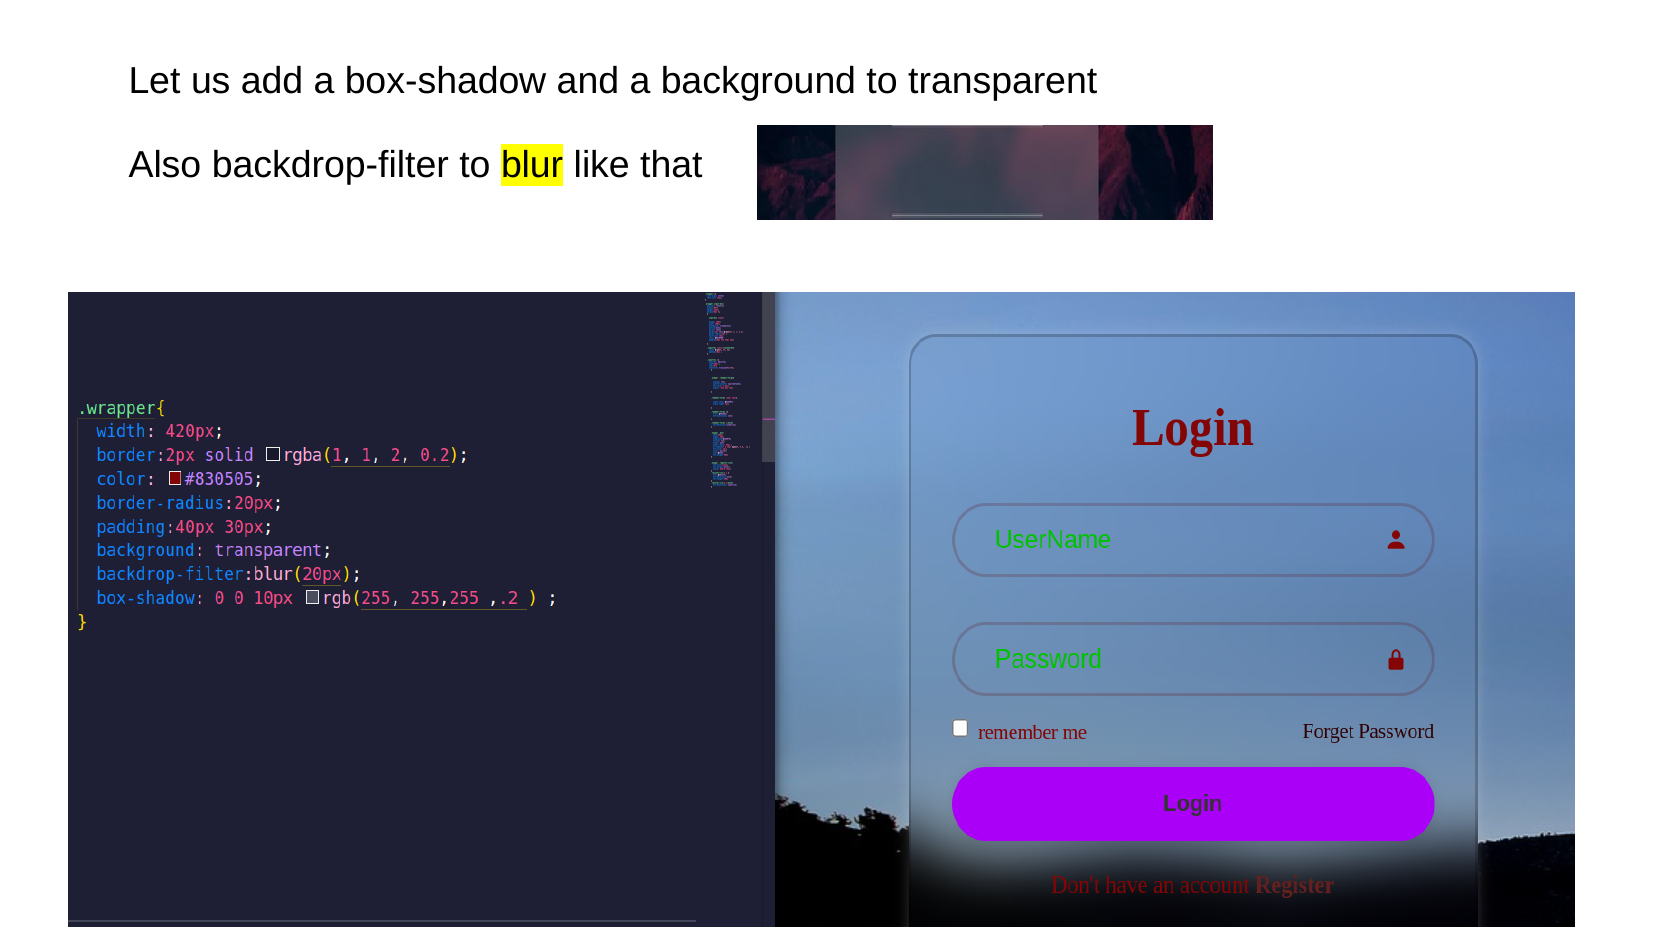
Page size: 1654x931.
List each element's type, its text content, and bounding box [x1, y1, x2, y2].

text_box Let us add a box-shadow and a background to transparent Also backdrop-filter to blur like that [113, 52, 1392, 194]
picture [68, 292, 1575, 927]
picture [757, 125, 1213, 220]
